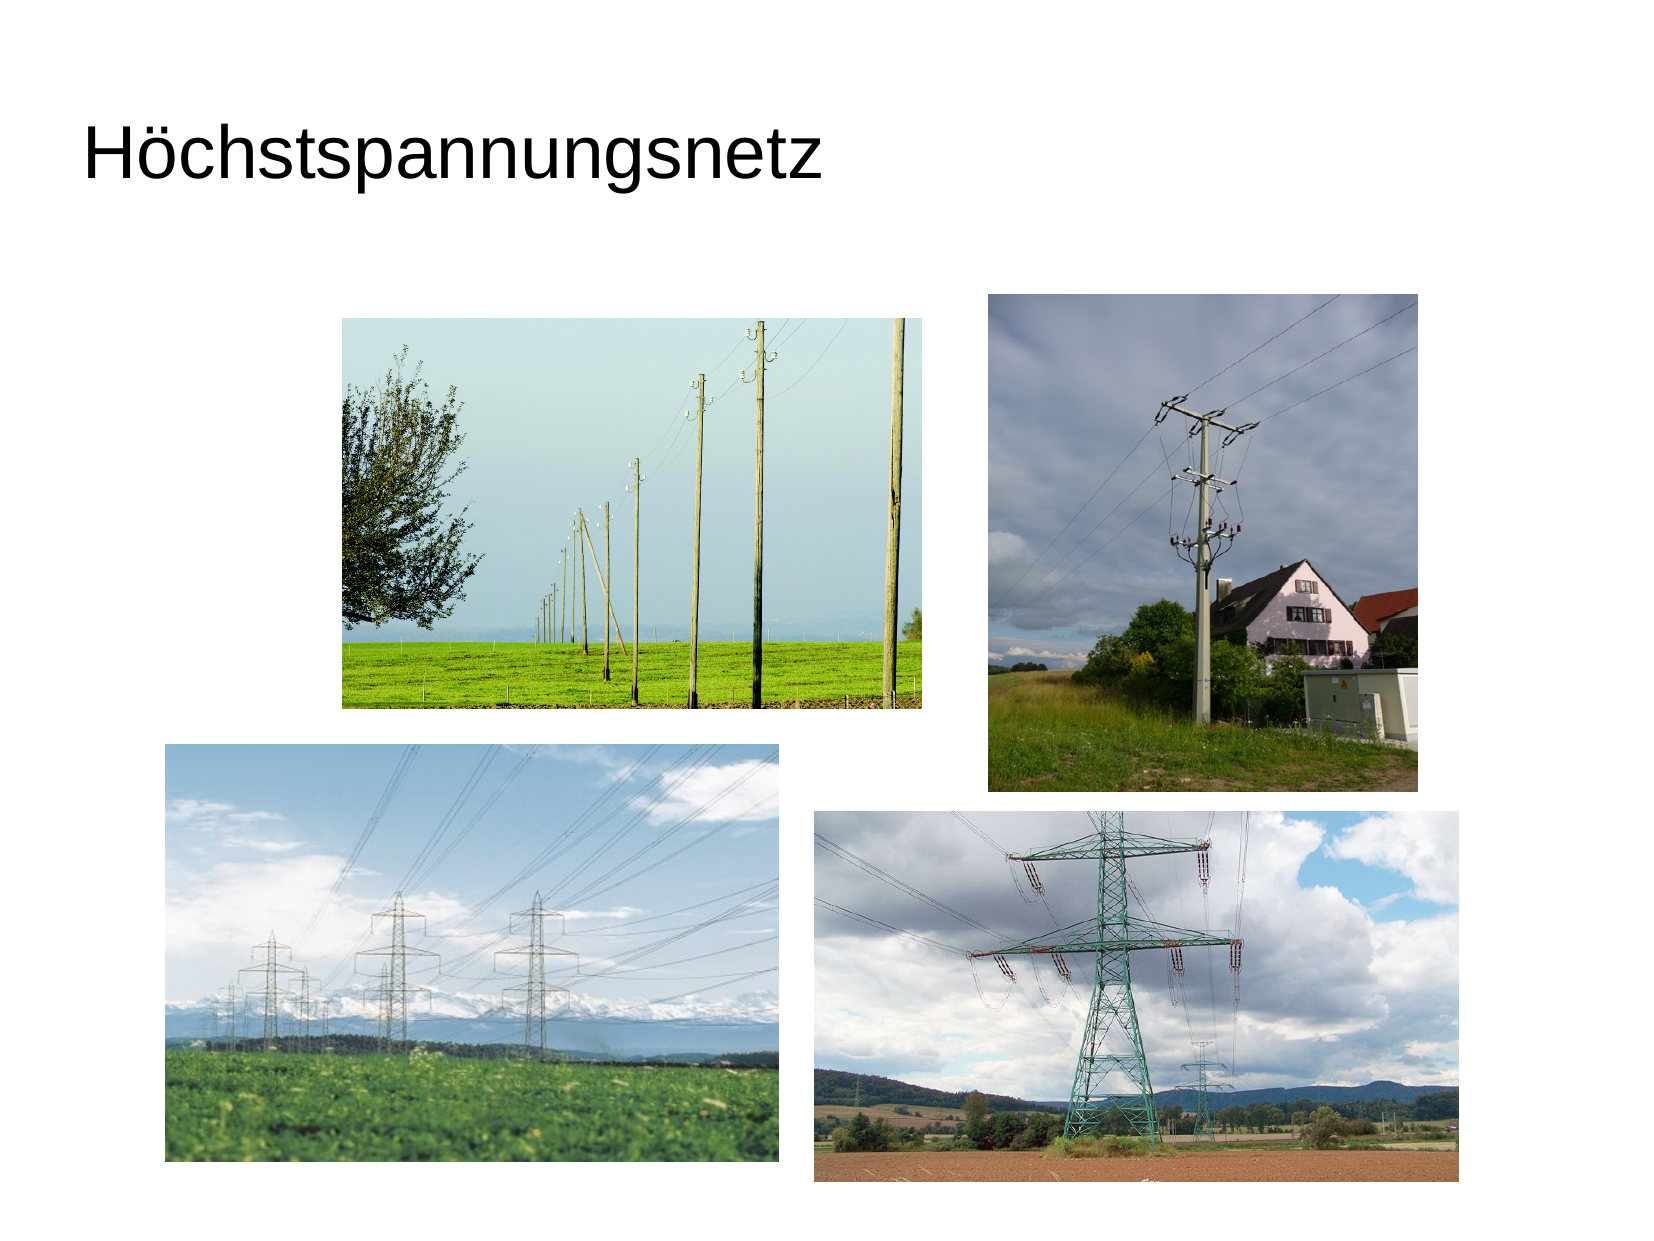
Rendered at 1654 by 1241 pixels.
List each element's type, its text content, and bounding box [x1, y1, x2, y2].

picture [165, 744, 779, 1162]
picture [342, 318, 922, 709]
title Höchstspannungsnetz [82, 49, 1571, 257]
picture [988, 294, 1418, 792]
picture [814, 811, 1459, 1182]
